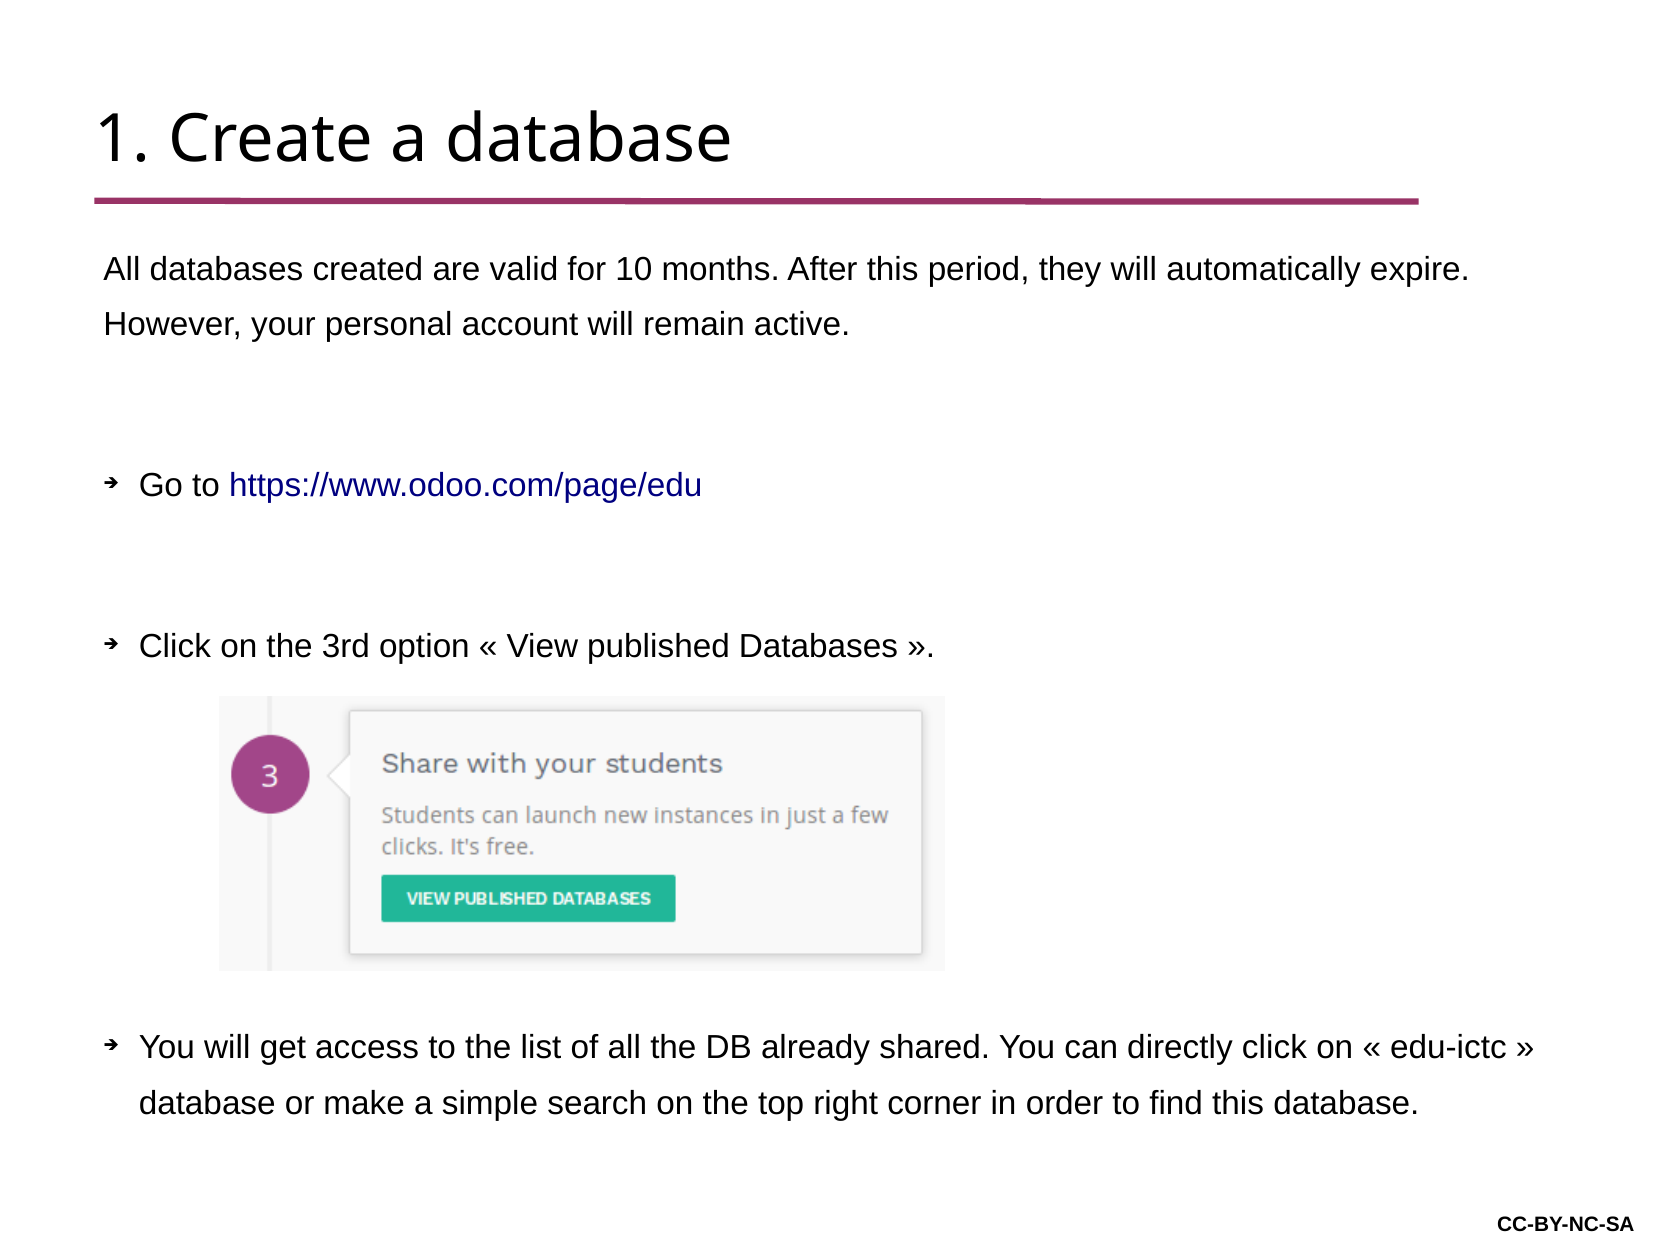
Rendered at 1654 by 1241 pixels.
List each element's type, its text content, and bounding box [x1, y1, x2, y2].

picture [219, 696, 945, 971]
text_box All databases created are valid for 10 months. After this period, they will automatically expire. However, your personal account will remain active. Go to https://www.odoo.com/page/edu Click on the 3rd option « View published Databases ». You will get access to the list of all the DB already shared. You can directly click on « edu-ictc » database or make a simple search on the top right corner in order to find this database. [88, 224, 1601, 1191]
text_box CC-BY-NC-SA [1482, 1204, 1654, 1241]
title 1. Create a database [94, 31, 1571, 224]
